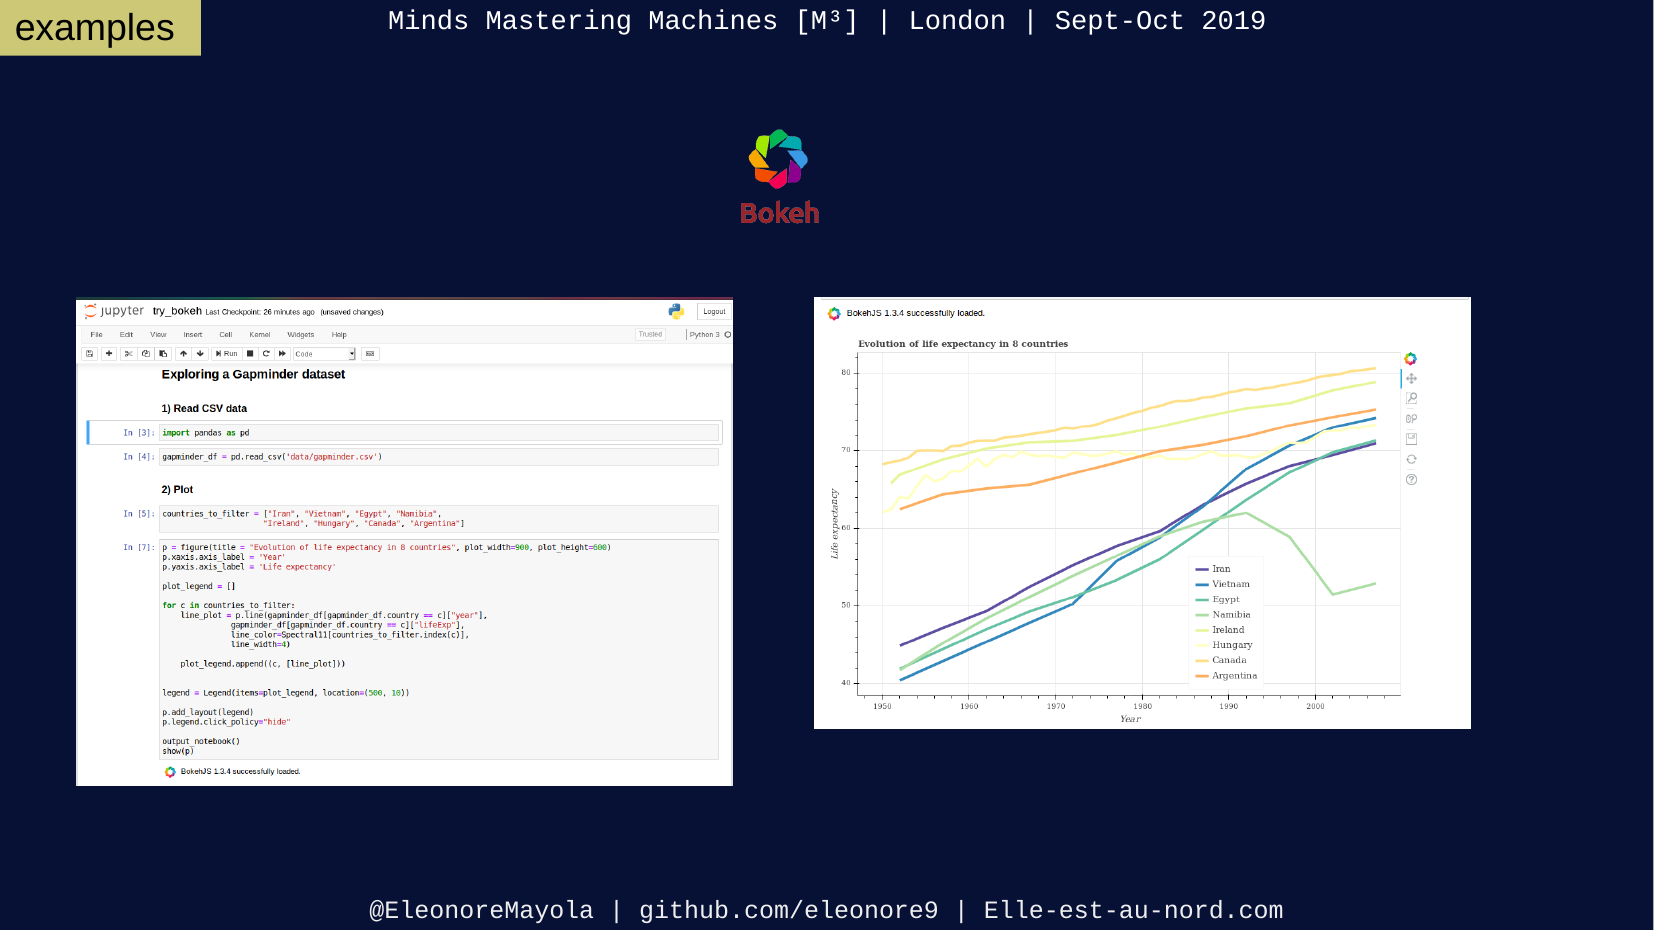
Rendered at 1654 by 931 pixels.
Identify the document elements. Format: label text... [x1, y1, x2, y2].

text_box examples [0, 0, 201, 56]
picture [76, 297, 733, 786]
text_box Minds Mastering Machines [M³] | London | Sept-Oct 2019 [265, 0, 1388, 60]
text_box @EleonoreMayola | github.com/eleonore9 | Elle-est-au-nord.com [295, 862, 1359, 931]
picture [814, 297, 1471, 729]
picture [738, 126, 821, 225]
